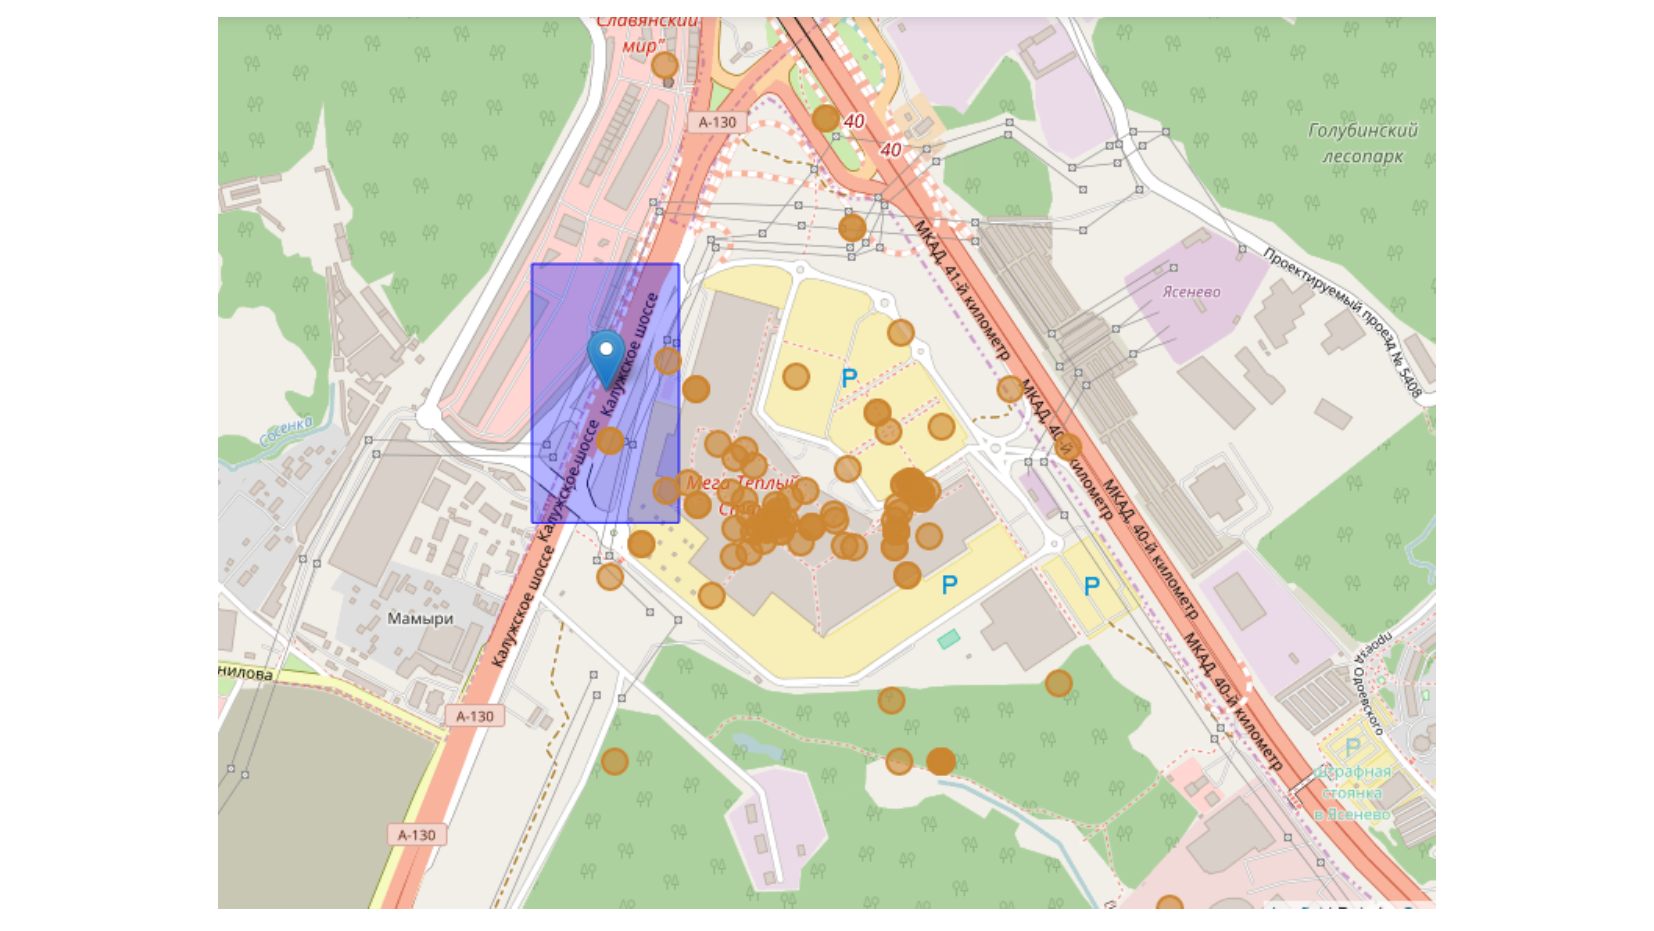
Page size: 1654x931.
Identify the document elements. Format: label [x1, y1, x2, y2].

picture [218, 17, 1436, 909]
